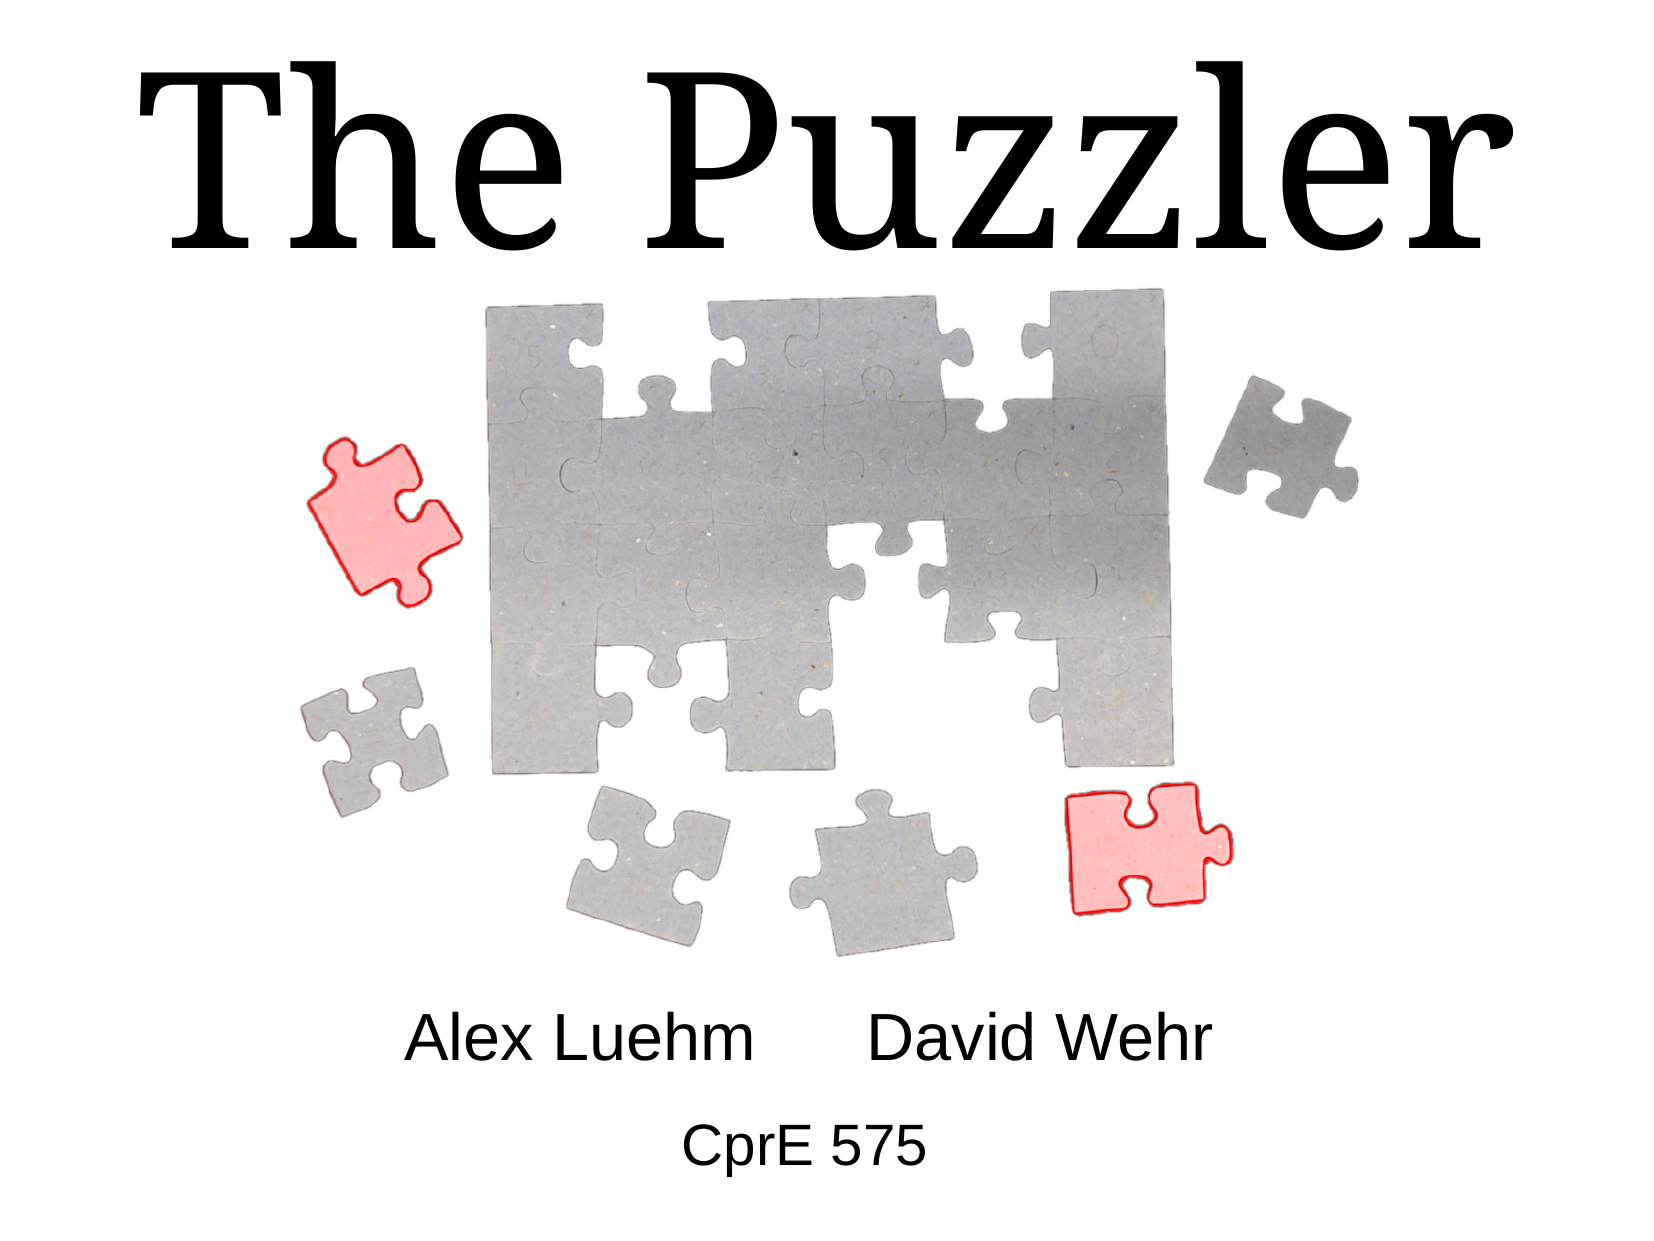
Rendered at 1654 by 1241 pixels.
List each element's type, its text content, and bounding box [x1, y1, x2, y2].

title The Puzzler [82, 0, 1571, 311]
text_box CprE 575 [510, 1105, 1066, 1186]
list Alex Luehm David Wehr [30, 1000, 1518, 1186]
picture [285, 268, 1368, 976]
